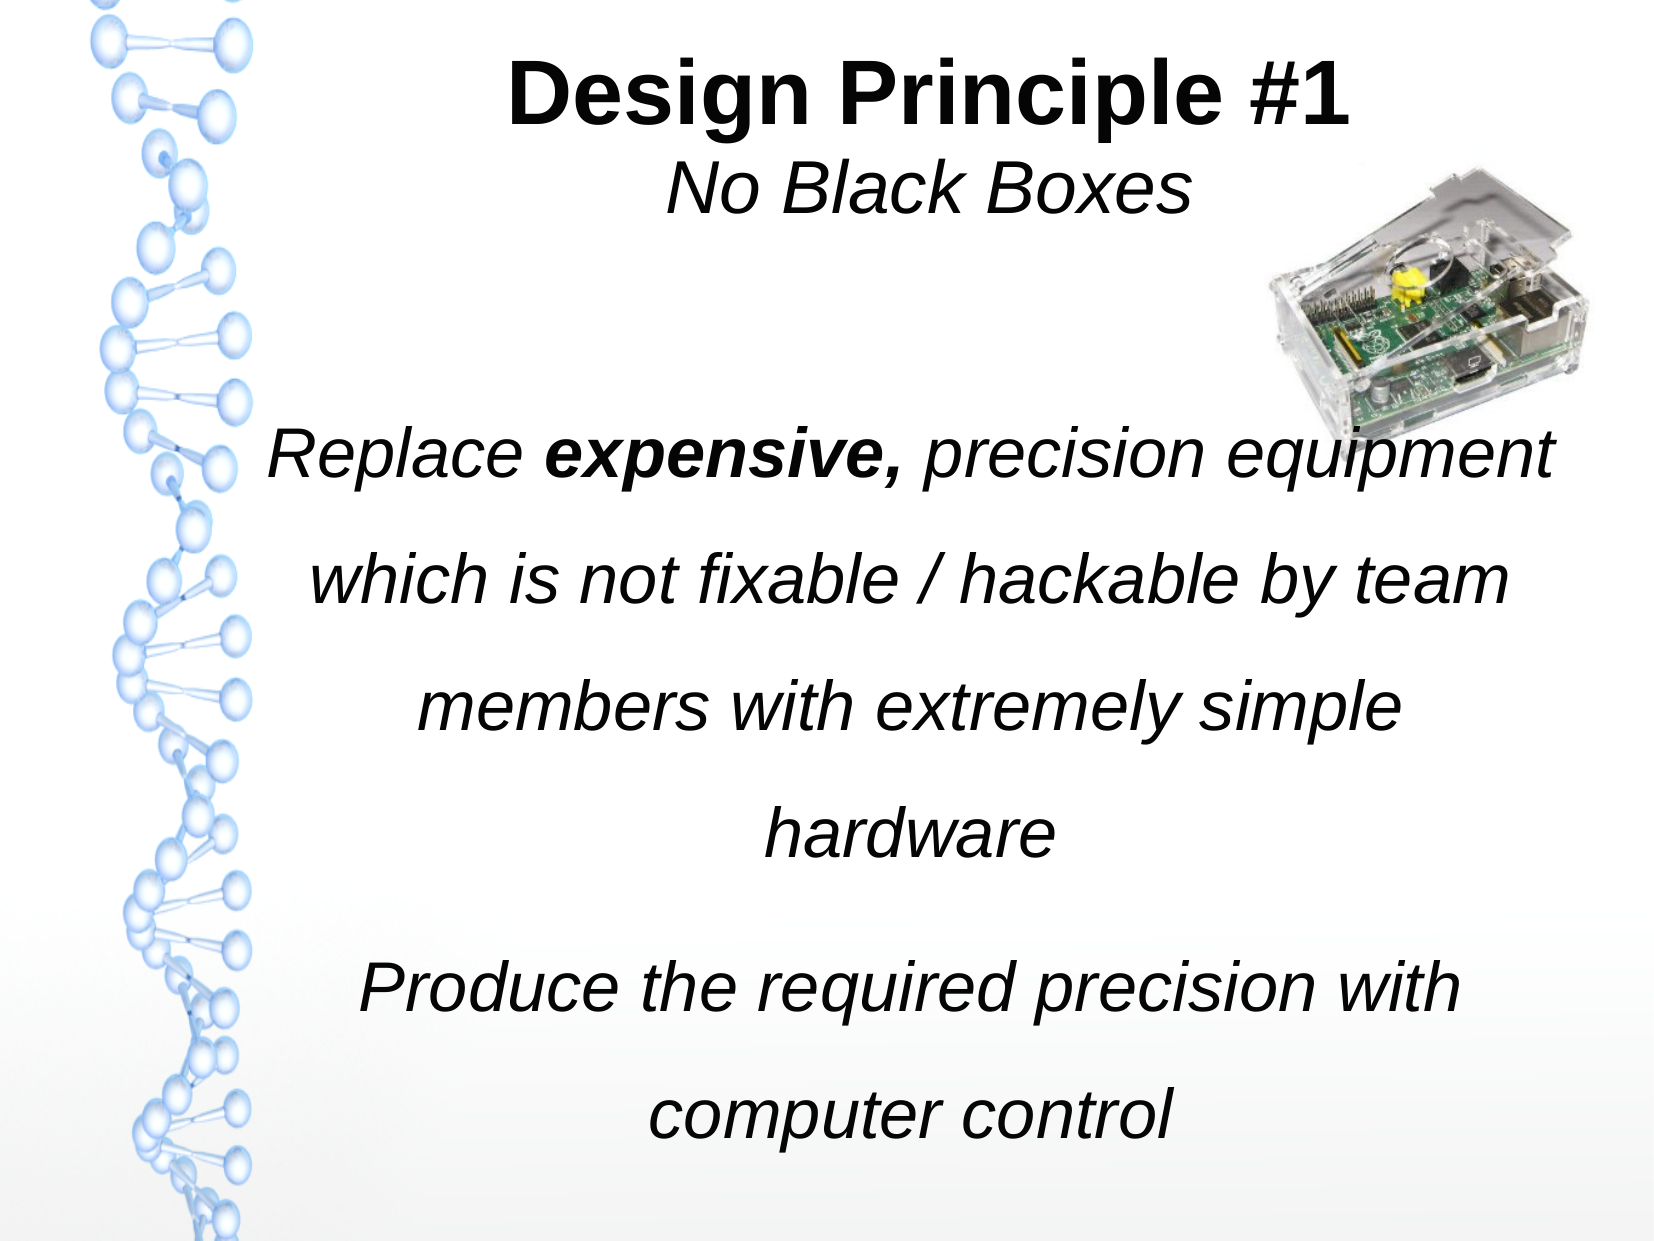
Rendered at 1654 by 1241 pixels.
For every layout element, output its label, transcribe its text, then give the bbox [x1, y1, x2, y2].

picture [0, 0, 1654, 1241]
list Replace expensive, precision equipment which is not fixable / hackable by team members with extremely simple hardware Produce the required precision with computer control [209, 359, 1561, 1156]
title Design Principle #1 No Black Boxes [265, 47, 1595, 226]
